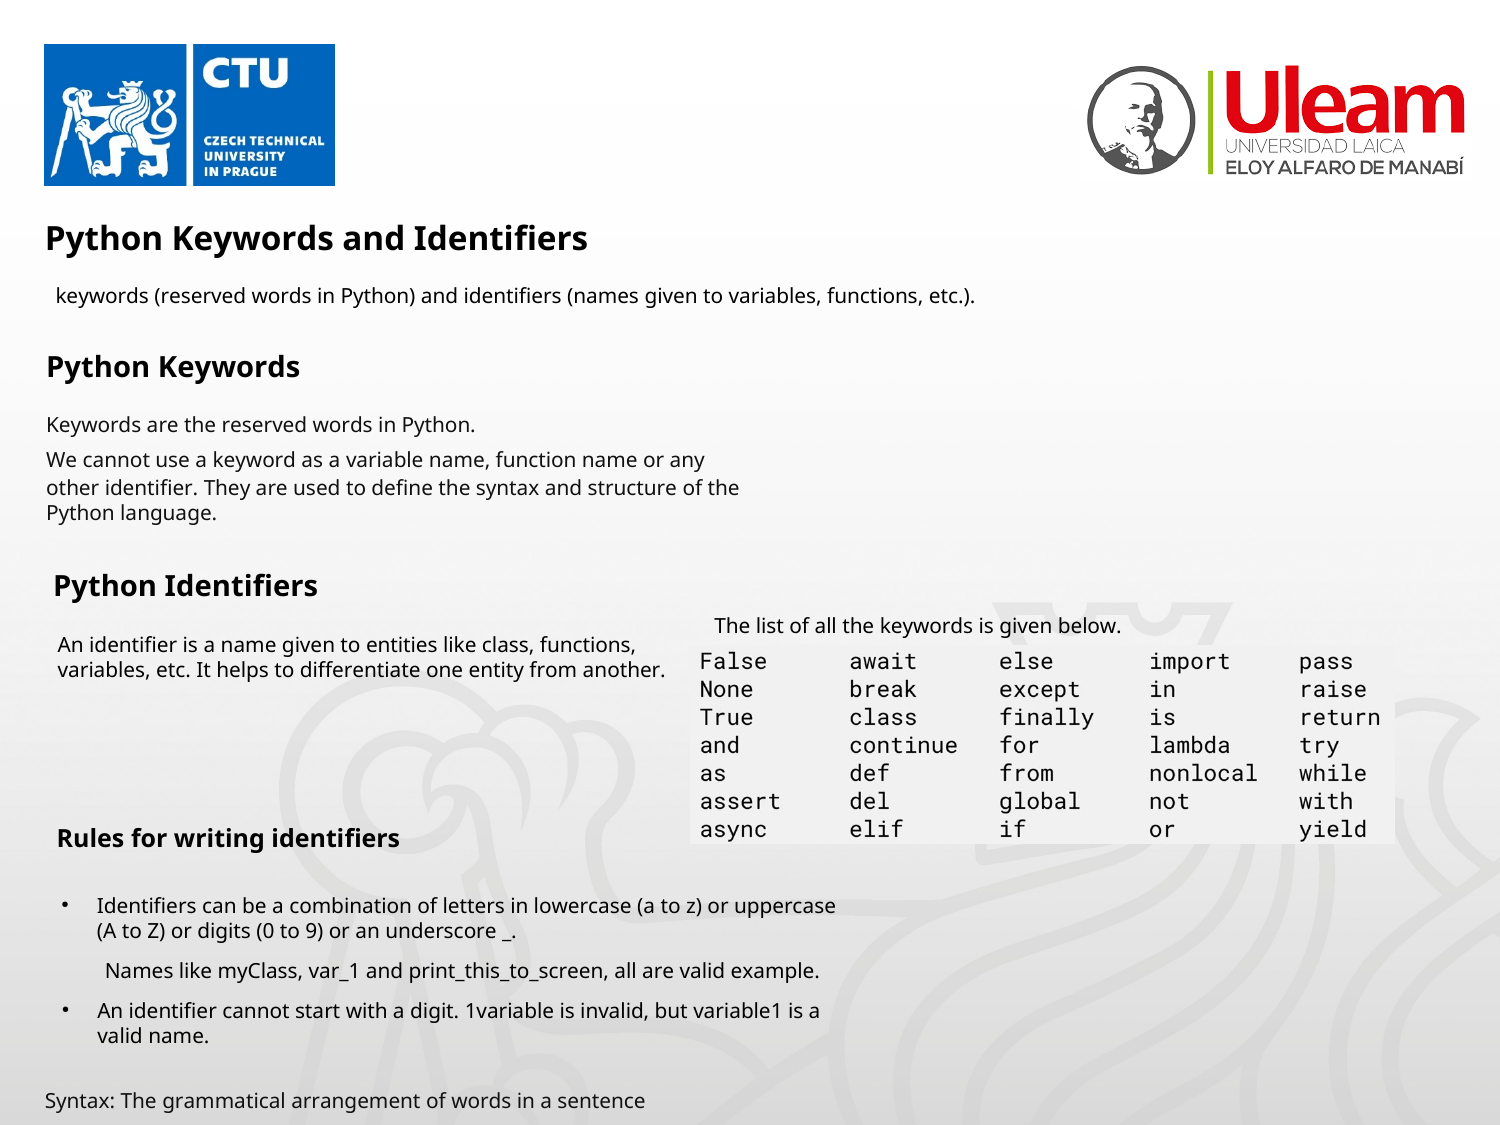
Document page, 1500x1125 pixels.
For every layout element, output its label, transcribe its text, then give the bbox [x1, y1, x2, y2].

text_box The list of all the keywords is given below. [699, 605, 1171, 645]
text_box An identifier is a name given to entities like class, functions, variables, etc. It helps to differentiate one entity from another. [42, 624, 691, 715]
text_box Rules for writing identifiers [41, 814, 481, 871]
text_box Names like myClass, var_1 and print_this_to_screen, all are valid example. [90, 950, 897, 991]
text_box Identifiers can be a combination of letters in lowercase (a to z) or uppercase (A to Z) or digits (0 to 9) or an underscore _. [46, 885, 871, 961]
picture [0, 0, 1500, 1125]
text_box An identifier cannot start with a digit. 1variable is invalid, but variable1 is a valid name. [47, 990, 871, 1055]
text_box Python Keywords and Identifiers [30, 210, 721, 271]
text_box Syntax: The grammatical arrangement of words in a sentence [30, 1080, 826, 1125]
text_box Python Keywords Keywords are the reserved words in Python. We cannot use a keyword as a variable name, function name or any other identifier. They are used to define the syntax and structure of the Python language. [31, 341, 775, 529]
text_box keywords (reserved words in Python) and identifiers (names given to variables, functions, etc.). [40, 275, 1066, 315]
text_box Python Identifiers [38, 560, 541, 611]
